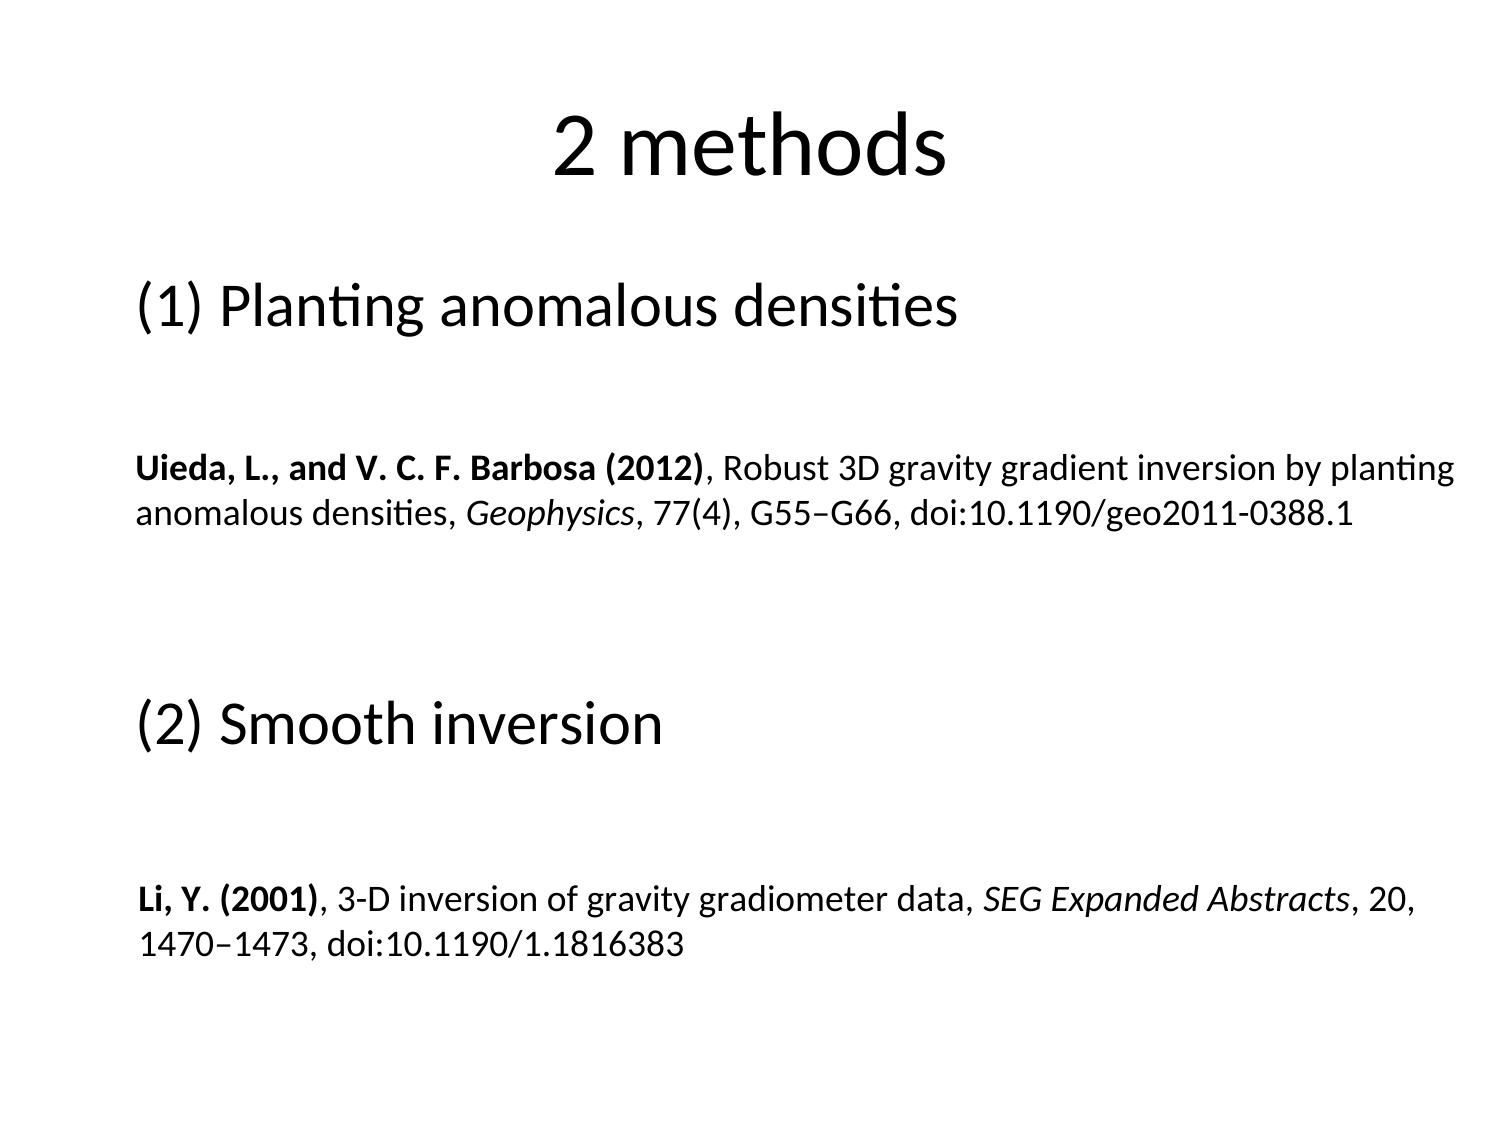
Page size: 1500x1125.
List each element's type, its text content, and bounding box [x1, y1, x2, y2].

title 2 methods [75, 21, 1426, 257]
text_box (2) Smooth inversion [120, 675, 1201, 824]
list Uieda, L., and V. C. F. Barbosa (2012), Robust 3D gravity gradient inversion by planting anomalous densities, Geophysics, 77(4), G55–G66, doi:10.1190/geo2011-0388.1 [120, 435, 1471, 633]
text_box (1) Planting anomalous densities [120, 256, 1201, 405]
subtitle Li, Y. (2001), 3-D inversion of gravity gradiometer data, SEG Expanded Abstracts, 20, 1470–1473, doi:10.1190/1.1816383 [138, 847, 1489, 991]
